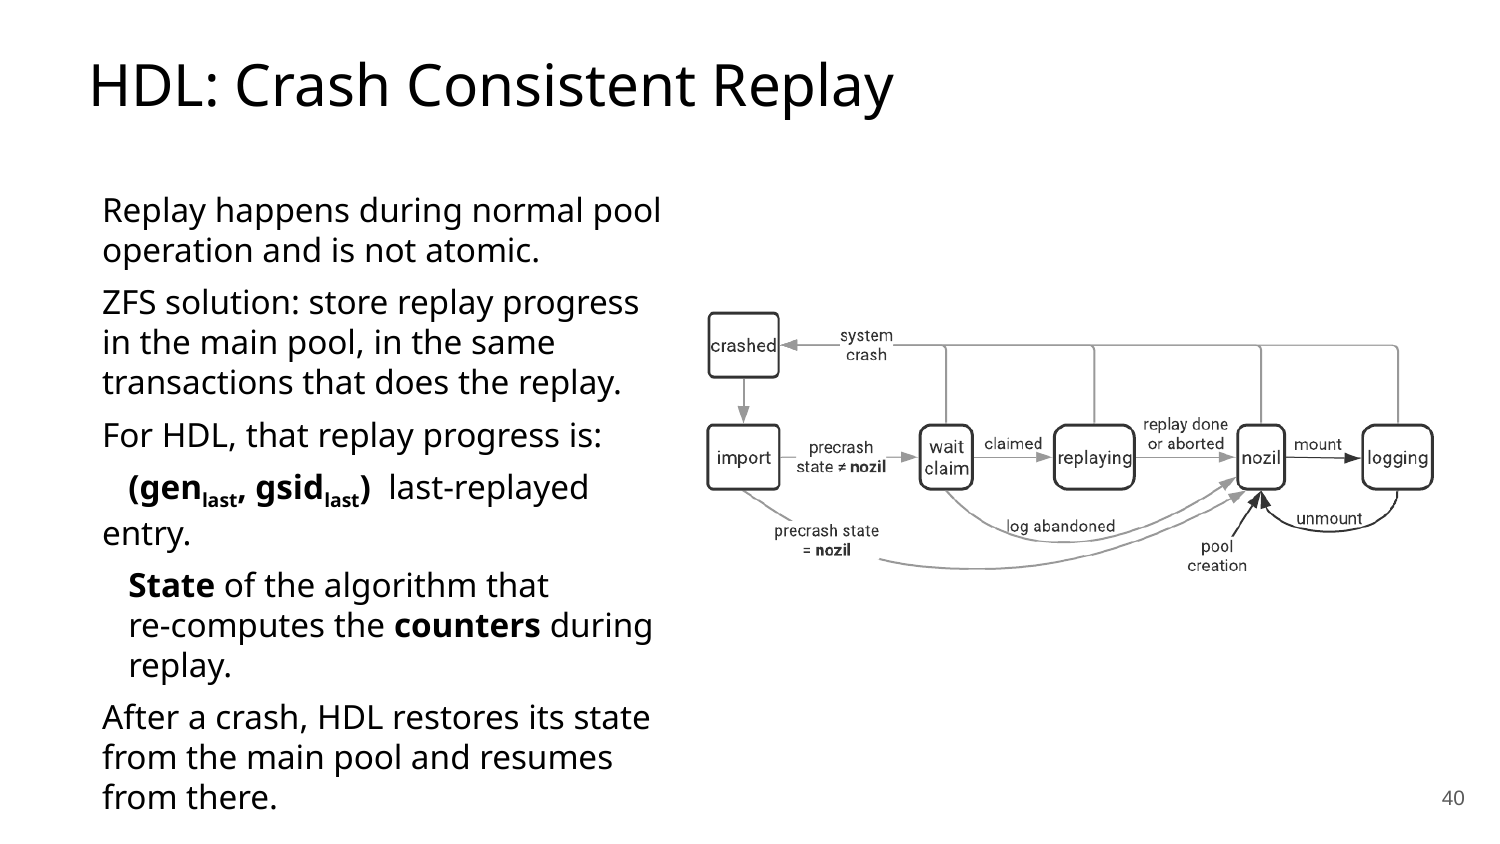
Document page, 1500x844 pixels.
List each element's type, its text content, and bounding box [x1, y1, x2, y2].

text_box Replay happens during normal pool operation and is not atomic. ZFS solution: store replay progress in the main pool, in the same transactions that does the replay. For HDL, that replay progress is: (genlast, gsidlast) last-replayed entry. State of the algorithm that re-computes the counters during replay. After a crash, HDL restores its state from the main pool and resumes from there. [86, 174, 688, 743]
picture [670, 275, 1470, 612]
title HDL: Crash Consistent Replay [73, 33, 1205, 165]
slide_number <number> [1389, 764, 1480, 830]
